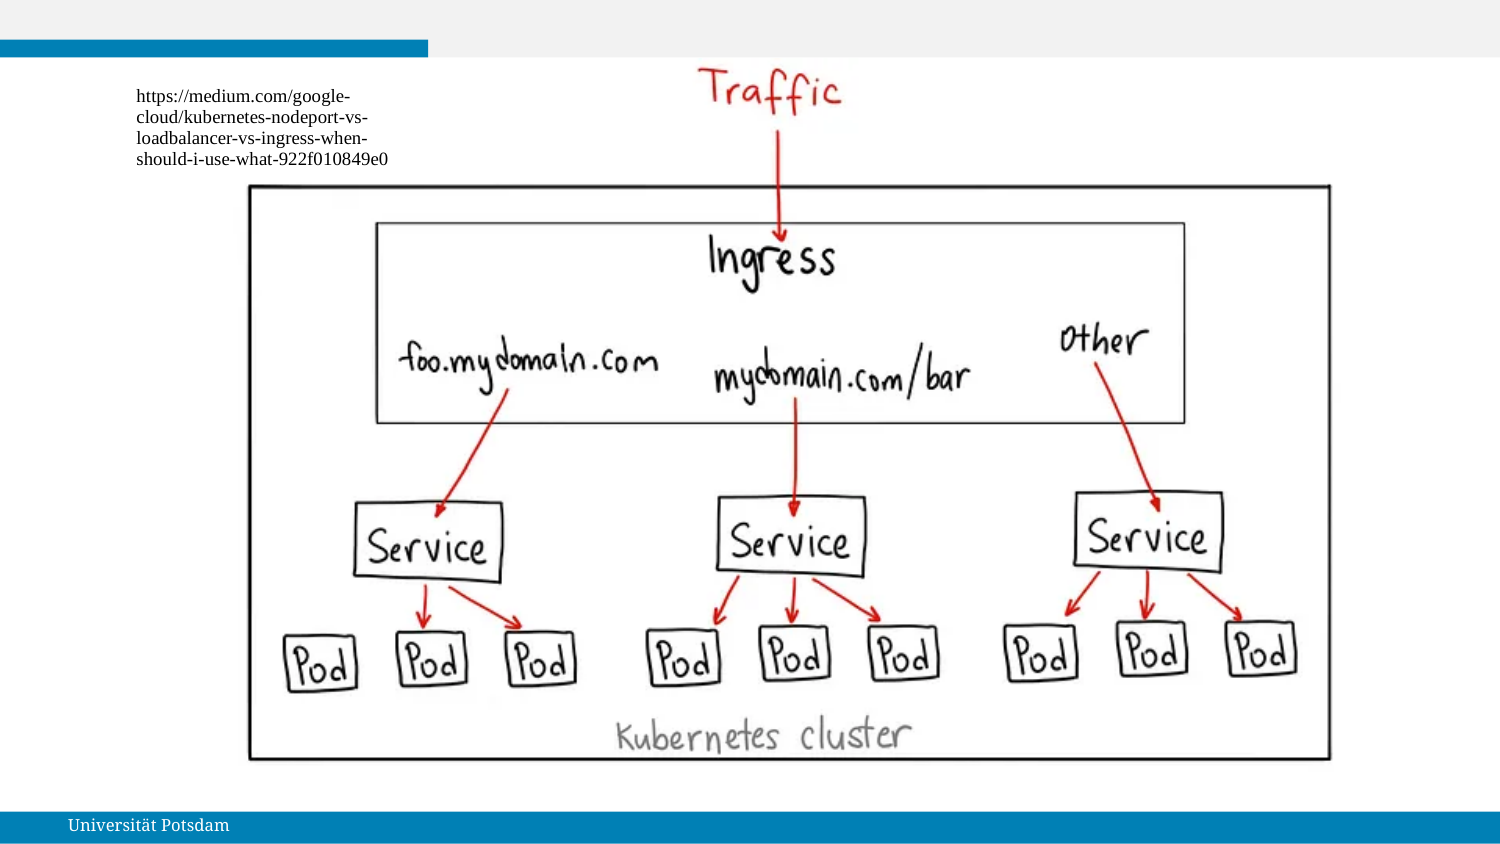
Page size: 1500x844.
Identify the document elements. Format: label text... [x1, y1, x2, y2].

picture [233, 58, 1359, 786]
text_box https://medium.com/google-cloud/kubernetes-nodeport-vs-loadbalancer-vs-ingress-when-should-i-use-what-922f010849e0 [121, 78, 417, 222]
